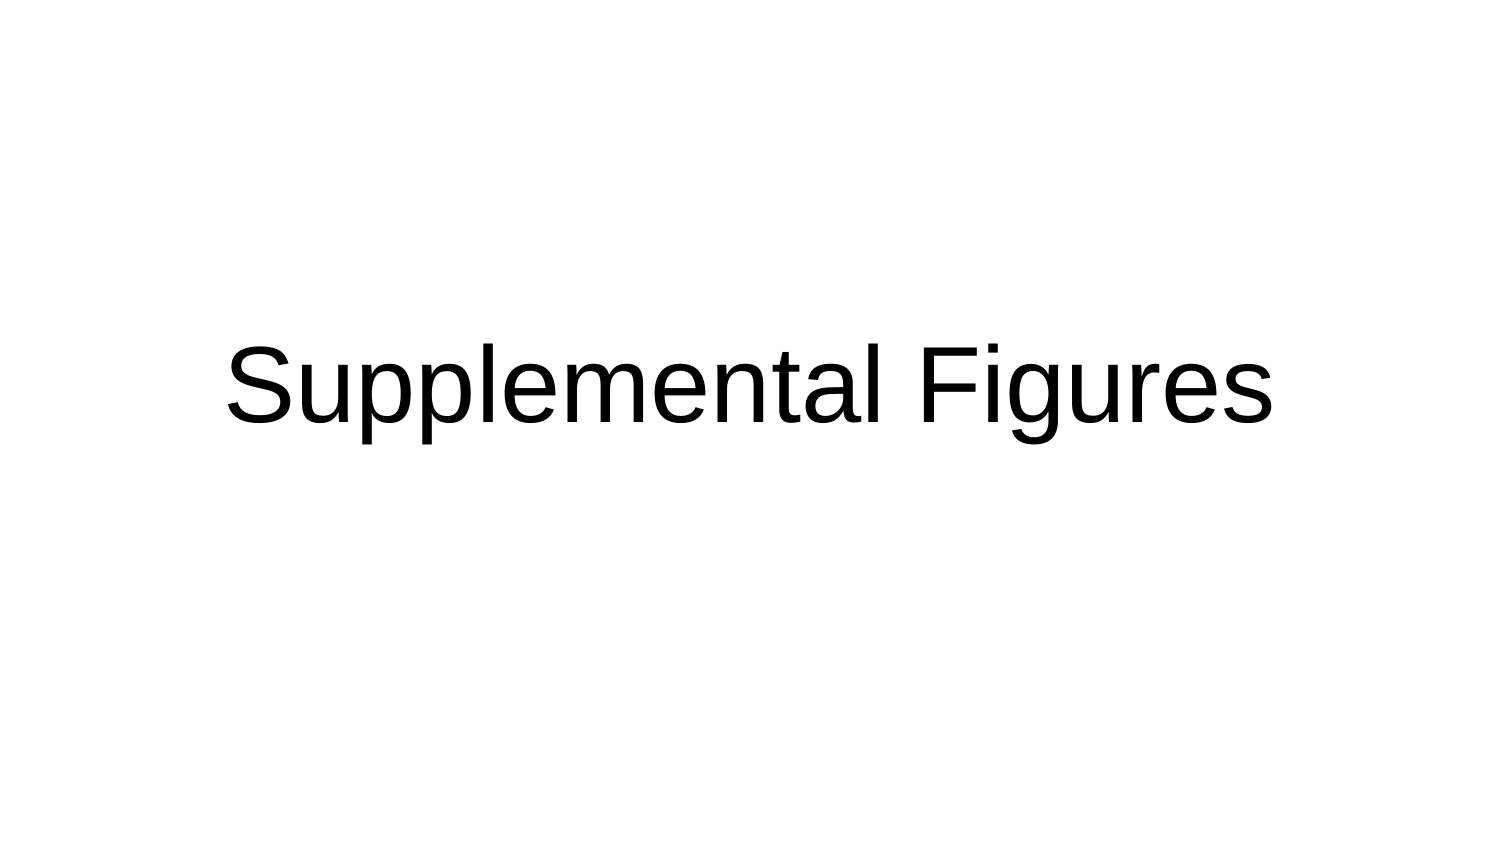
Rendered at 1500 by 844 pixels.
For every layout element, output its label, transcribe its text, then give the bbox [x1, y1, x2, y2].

title Supplemental Figures [51, 122, 1449, 459]
